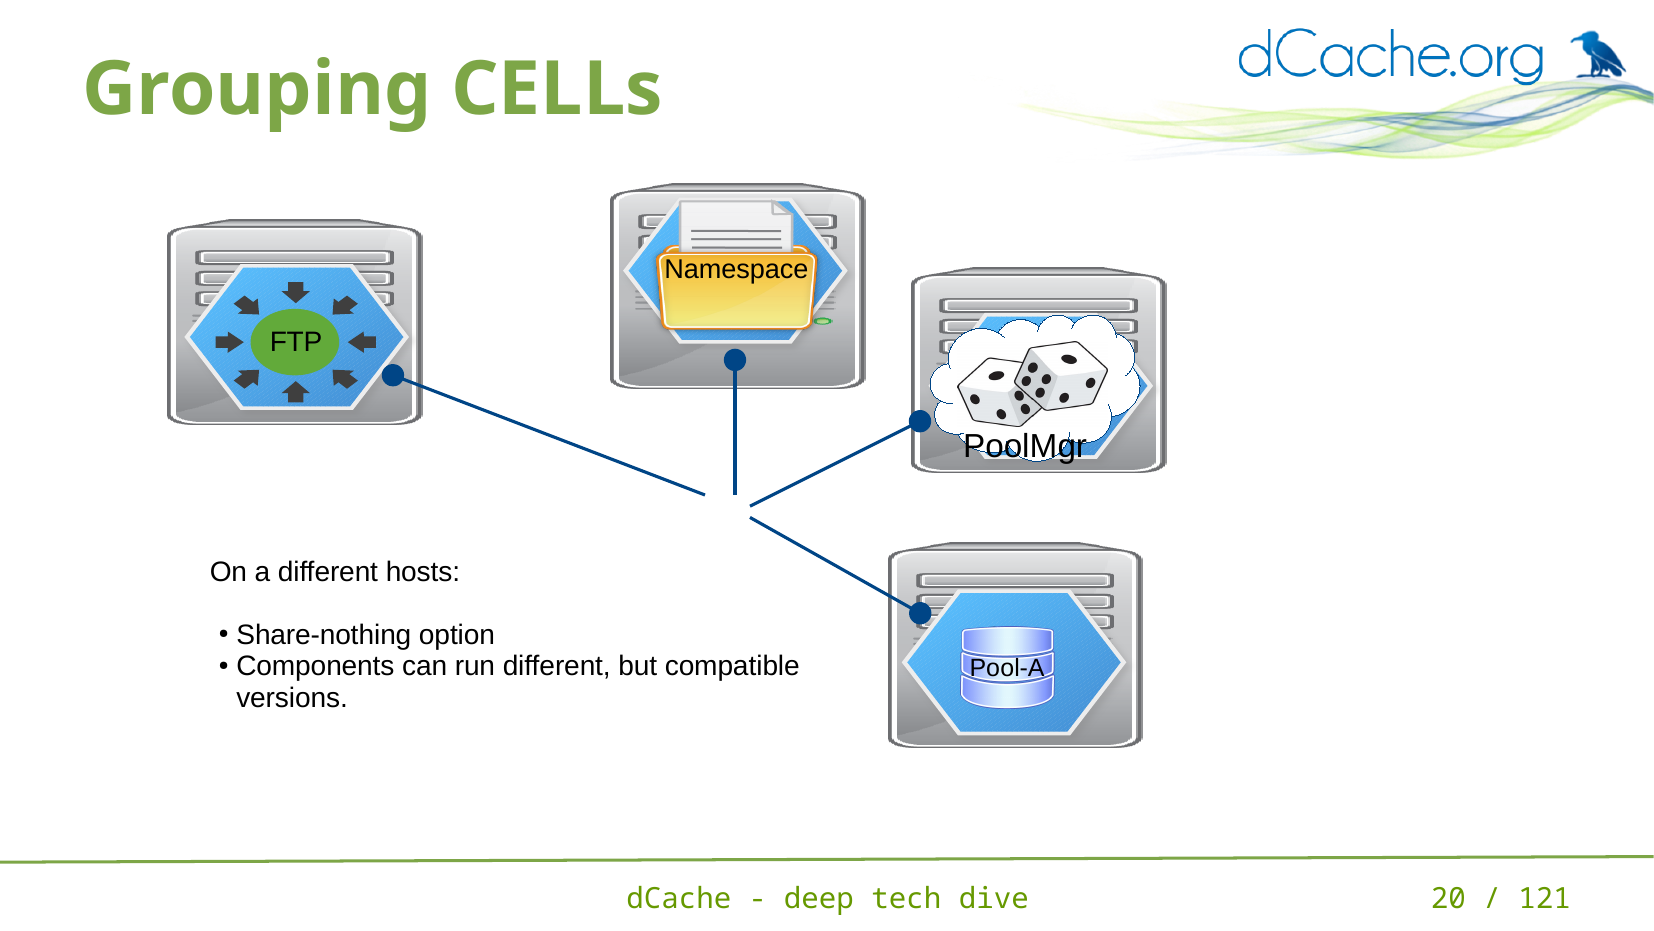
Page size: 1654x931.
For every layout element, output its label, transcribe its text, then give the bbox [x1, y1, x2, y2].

text_box [930, 315, 1141, 433]
title Grouping CELLs [82, 40, 1605, 131]
picture [888, 542, 1149, 753]
text_box PoolMgr [948, 419, 1118, 472]
picture [167, 219, 432, 428]
text_box On a different hosts: Share-nothing option Components can run different, but compatible versions. [195, 549, 826, 750]
picture [911, 267, 1176, 477]
picture [609, 183, 871, 389]
picture [956, 16, 1654, 169]
